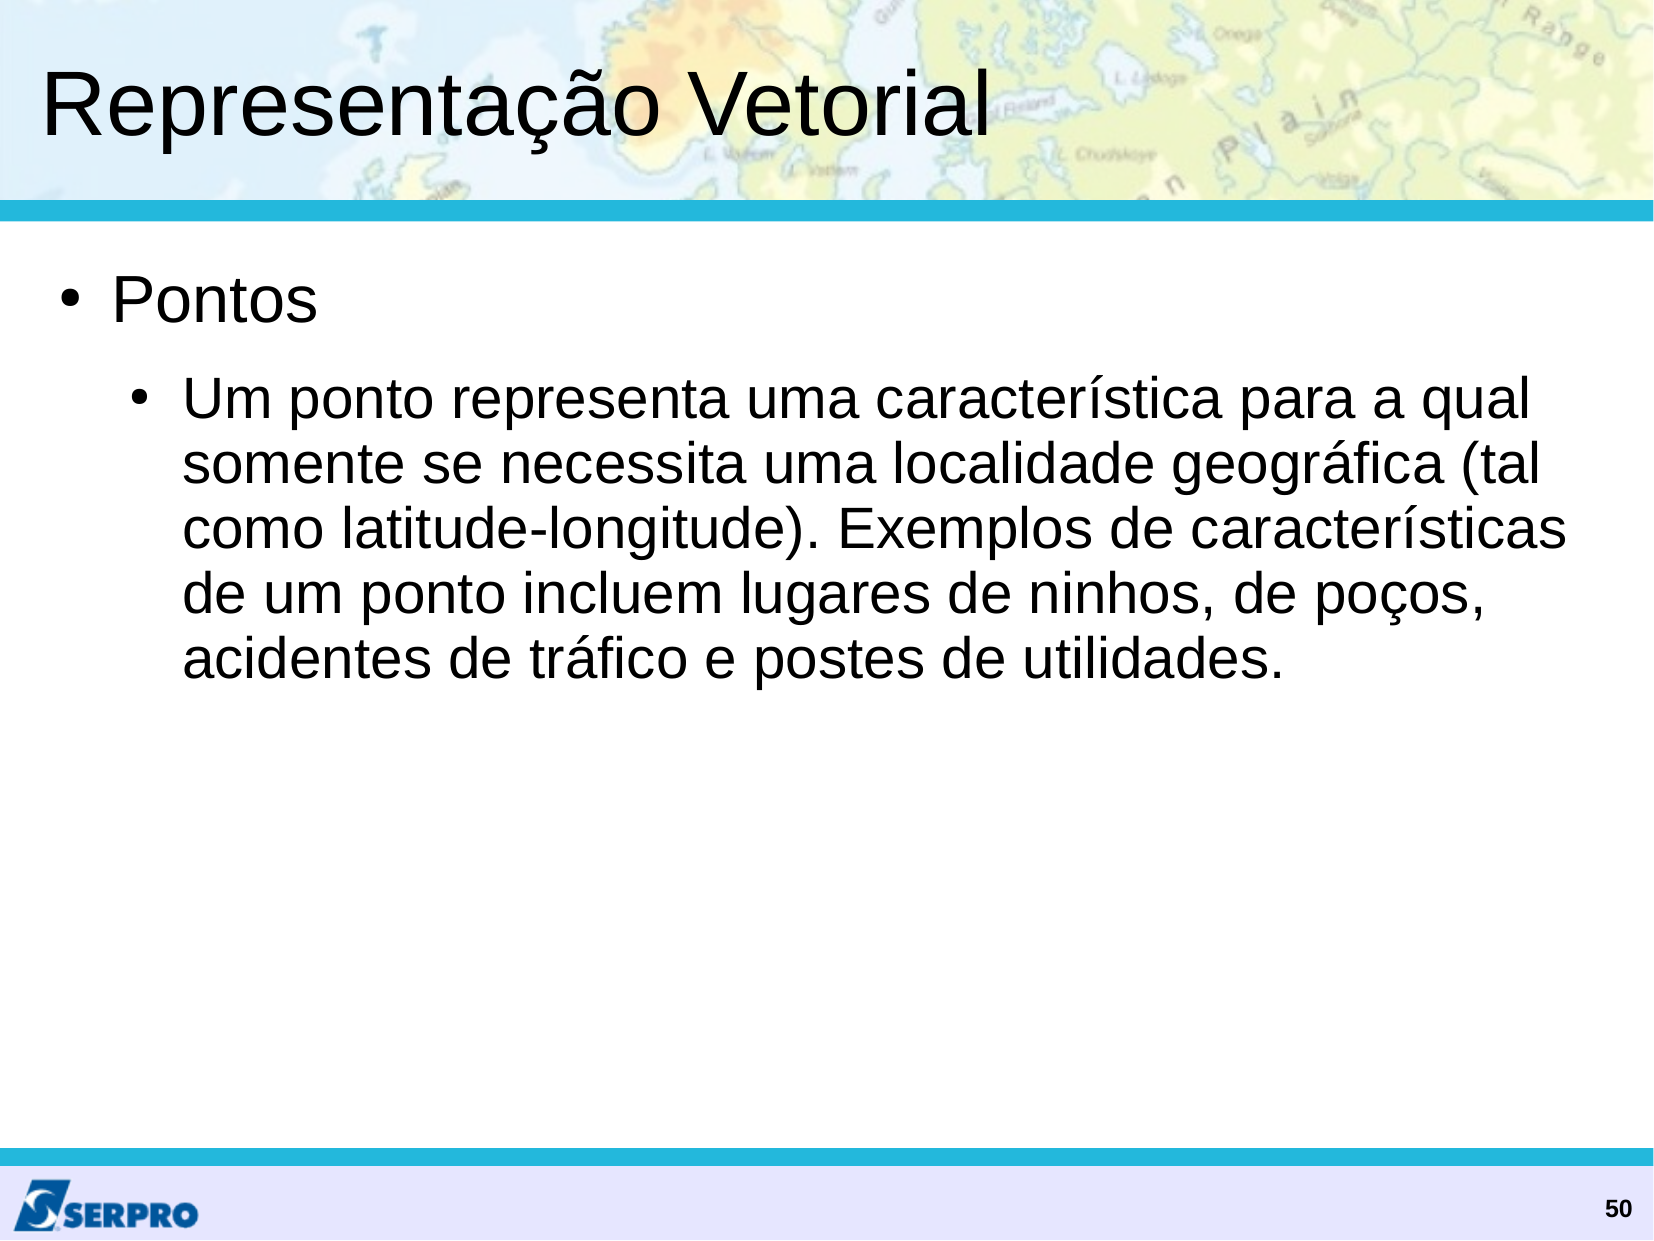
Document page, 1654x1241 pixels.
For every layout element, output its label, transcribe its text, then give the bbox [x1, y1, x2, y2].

picture [10, 1177, 201, 1235]
title Representação Vetorial [40, 49, 1614, 159]
list Pontos Um ponto representa uma característica para a qual somente se necessita uma localidade geográfica (tal como latitude-longitude). Exemplos de características de um ponto incluem lugares de ninhos, de poços, acidentes de tráfico e postes de utilidades. [40, 261, 1616, 1081]
